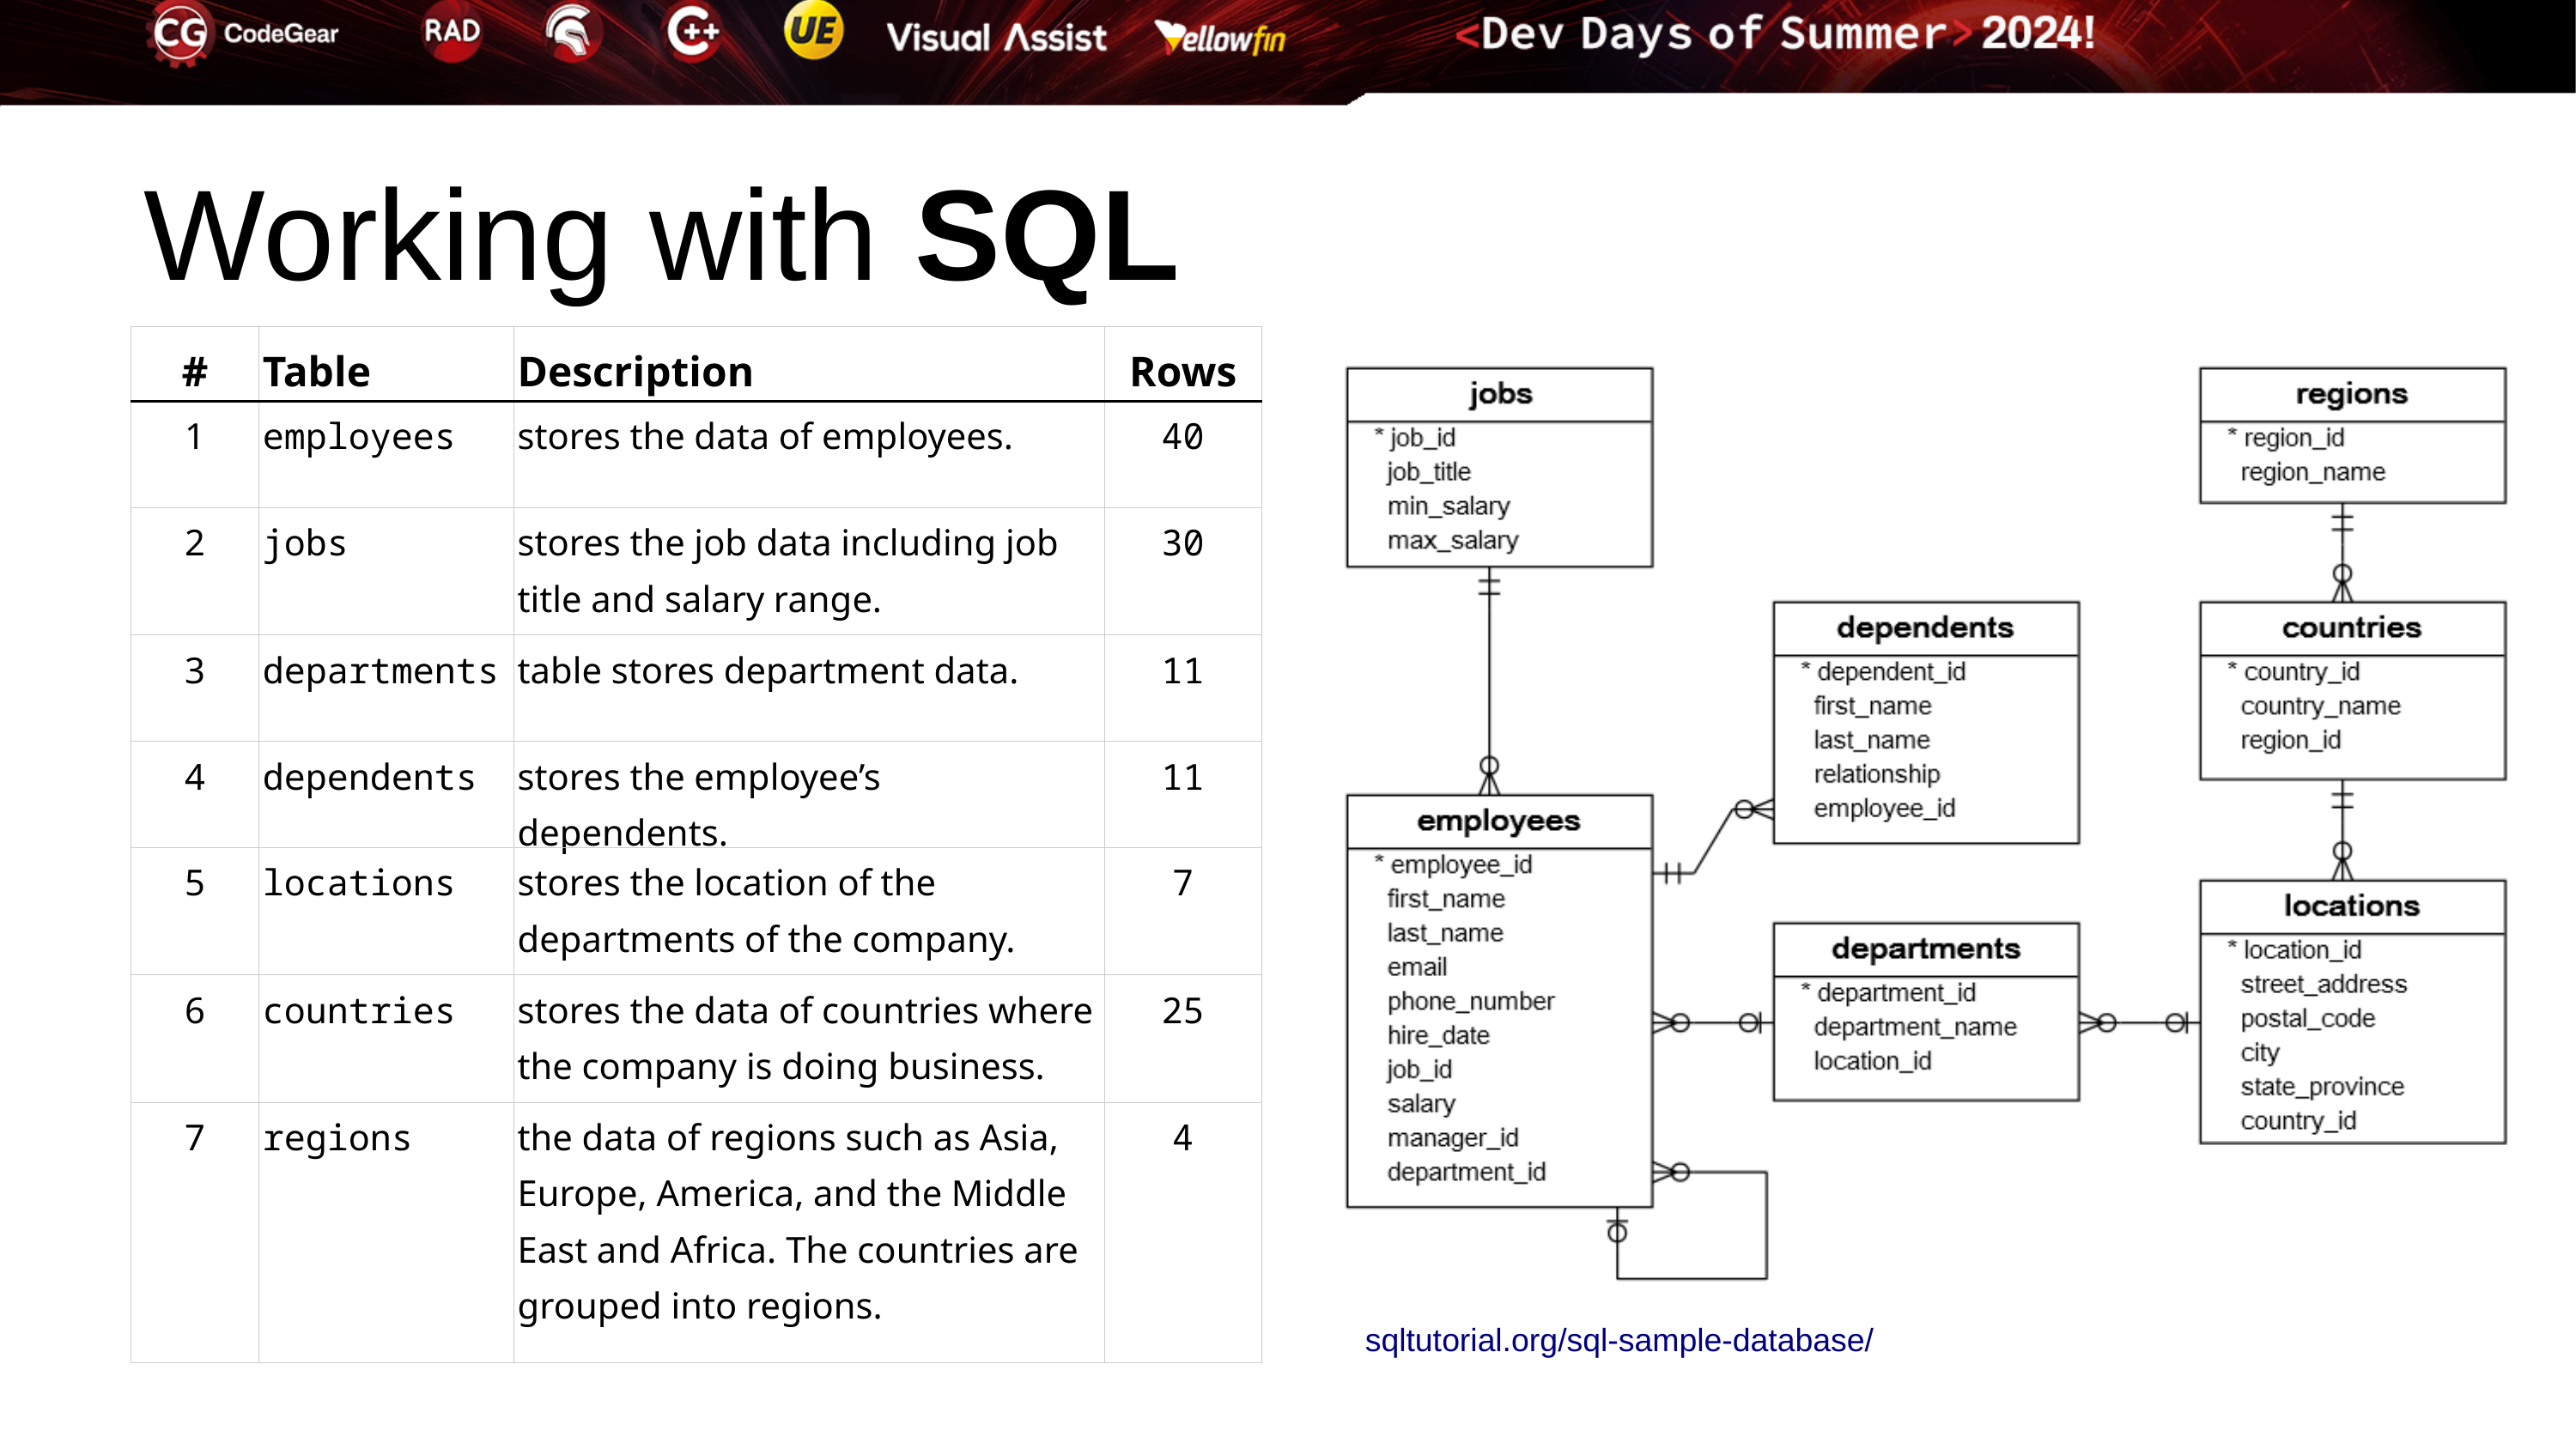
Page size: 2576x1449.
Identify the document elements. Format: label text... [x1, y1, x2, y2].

table_cell stores the location of the departments of the company. [514, 848, 1104, 974]
picture [1332, 343, 2533, 1300]
table_cell 25 [1105, 975, 1261, 1102]
table_cell 4 [1105, 1103, 1261, 1362]
title Working with SQL [131, 131, 2125, 326]
table_cell 11 [1105, 742, 1261, 847]
table_cell 6 [131, 975, 258, 1102]
table_cell locations [259, 848, 513, 974]
table_cell regions [259, 1103, 513, 1362]
table_cell 7 [1105, 848, 1261, 974]
table_cell table stores department data. [514, 635, 1104, 741]
table_cell 4 [131, 742, 258, 847]
text_box sqltutorial.org/sql-sample-database/ [1352, 1306, 2576, 1371]
table_cell 2 [131, 508, 258, 634]
table_cell 30 [1105, 508, 1261, 634]
table_cell dependents [259, 742, 513, 847]
table_header Description [514, 327, 1104, 400]
table_cell countries [259, 975, 513, 1102]
table_header Rows [1105, 327, 1261, 400]
table_cell departments [259, 635, 513, 741]
table_cell stores the data of employees. [514, 403, 1104, 507]
table_cell 3 [131, 635, 258, 741]
table_cell 5 [131, 848, 258, 974]
table_header # [131, 327, 258, 400]
table_cell the data of regions such as Asia, Europe, America, and the Middle East and Africa. The countries are grouped into regions. [514, 1103, 1104, 1362]
table_cell jobs [259, 508, 513, 634]
table_cell stores the job data including job title and salary range. [514, 508, 1104, 634]
table_header Table [259, 327, 513, 400]
table_cell 1 [131, 403, 258, 507]
table_cell stores the employee’s dependents. [514, 742, 1104, 847]
table_cell 7 [131, 1103, 258, 1362]
table_cell stores the data of countries where the company is doing business. [514, 975, 1104, 1102]
table_cell 40 [1105, 403, 1261, 507]
table_cell employees [259, 403, 513, 507]
picture [0, 0, 2576, 111]
table_cell 11 [1105, 635, 1261, 741]
